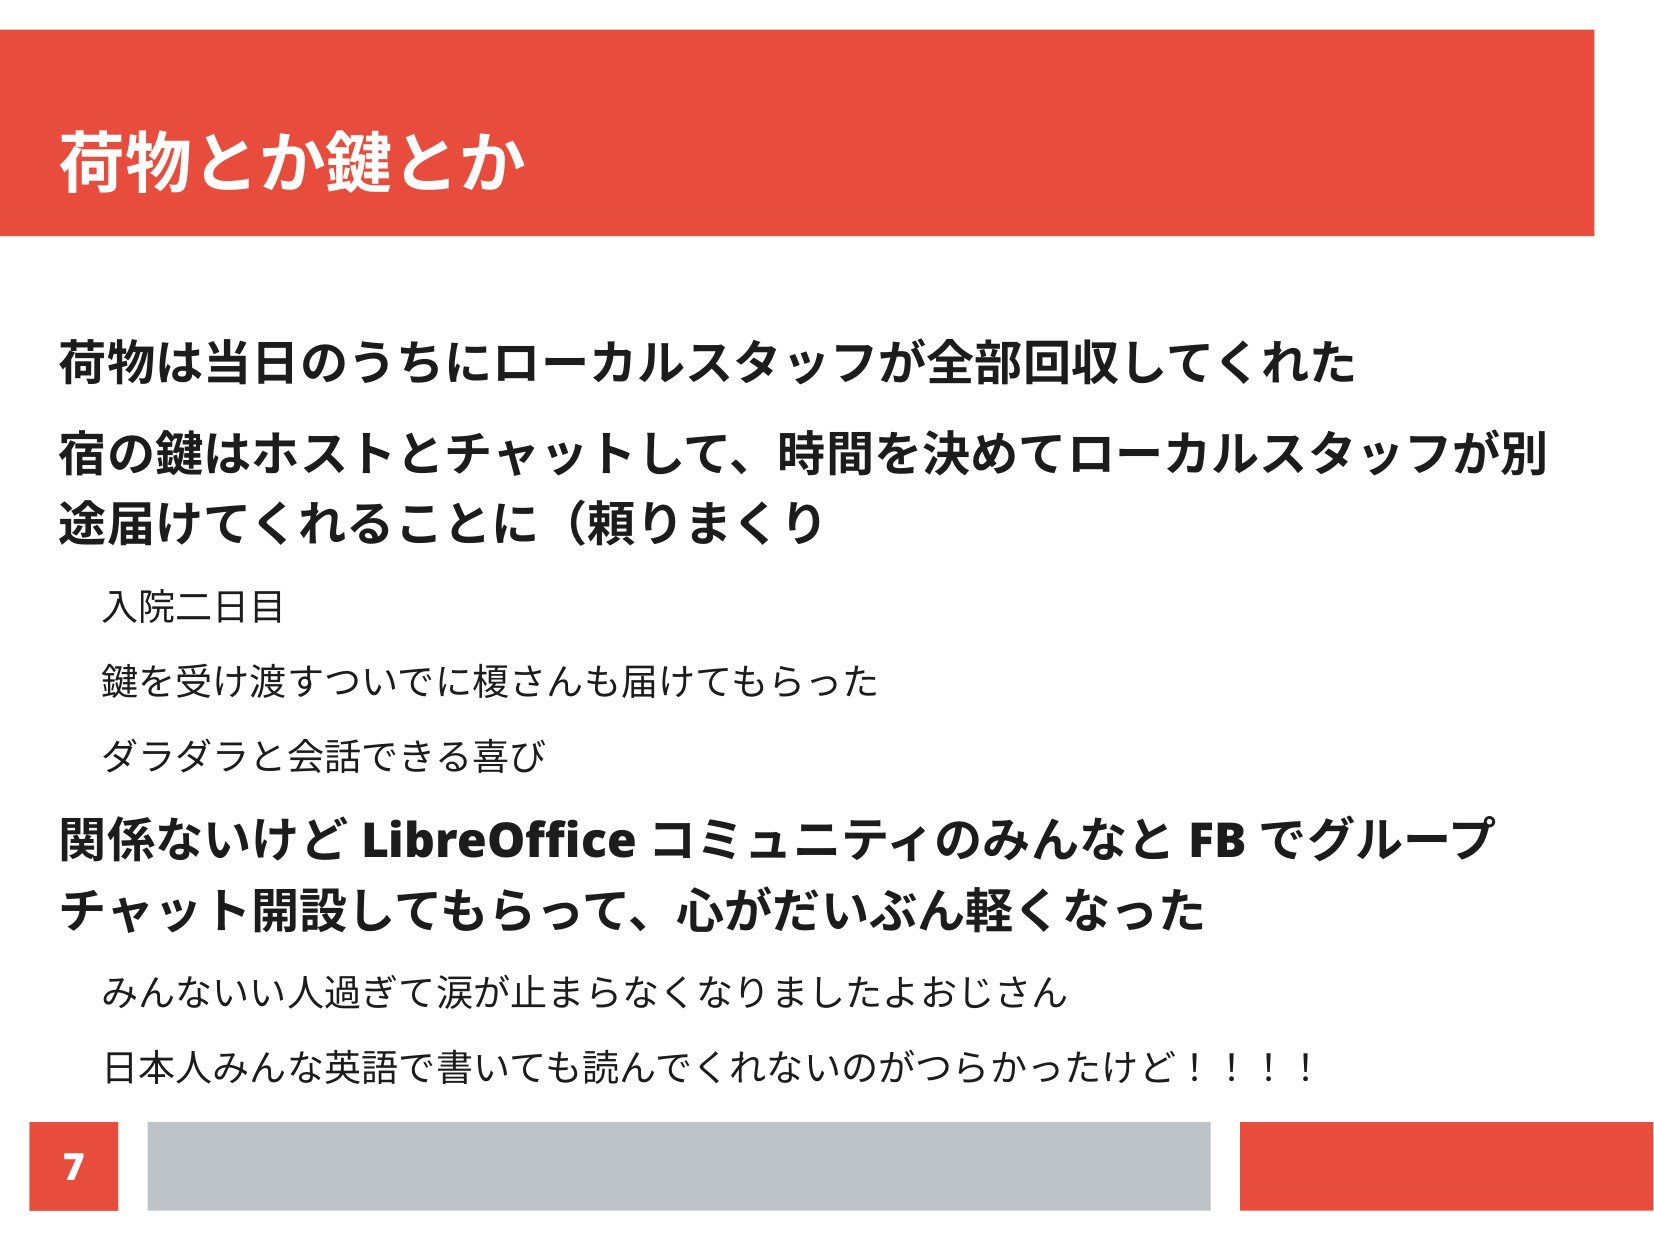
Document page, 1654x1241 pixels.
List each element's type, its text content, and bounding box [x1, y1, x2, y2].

list 荷物は当日のうちにローカルスタッフが全部回収してくれた 宿の鍵はホストとチャットして、時間を決めてローカルスタッフが別途届けてくれることに（頼りまくり 入院二日目 鍵を受け渡すついでに榎さんも届けてもらった ダラダラと会話できる喜び 関係ないけどLibreOfficeコミュニティのみんなとFBでグループチャット開設してもらって、心がだいぶん軽くなった みんないい人過ぎて涙が止まらなくなりましたよおじさん 日本人みんな英語で書いても読んでくれないのがつらかったけど！！！！ [59, 324, 1565, 1093]
title 荷物とか鍵とか [59, 59, 1595, 207]
